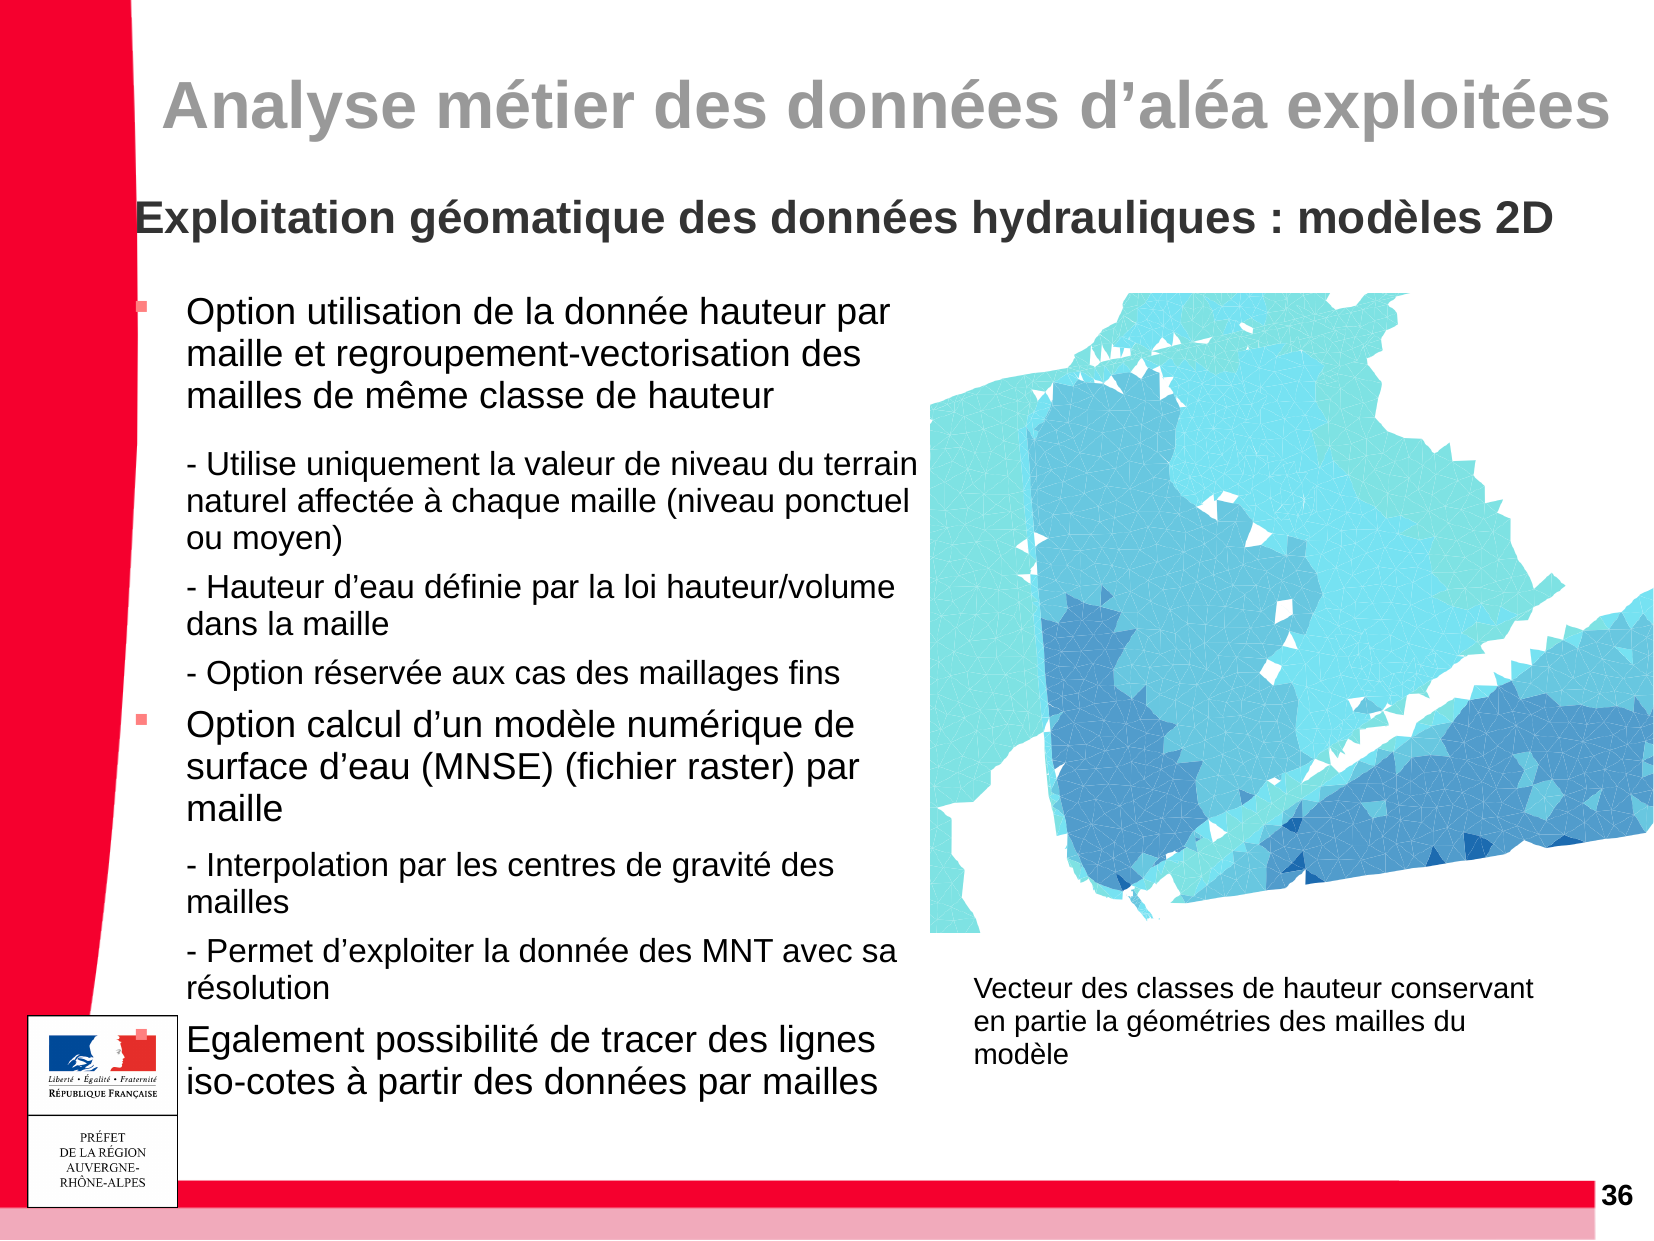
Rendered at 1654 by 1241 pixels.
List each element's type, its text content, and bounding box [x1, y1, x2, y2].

text_box Vecteur des classes de hauteur conservant en partie la géométries des mailles du modèle [958, 964, 1583, 1079]
title Exploitation géomatique des données hydrauliques : modèles 2D [134, 152, 1623, 283]
title Analyse métier des données d’aléa exploitées [143, 40, 1632, 170]
picture [0, 0, 1654, 1240]
list Option utilisation de la donnée hauteur par maille et regroupement-vectorisation des mailles de même classe de hauteur - Utilise uniquement la valeur de niveau du terrain naturel affectée à chaque maille (niveau ponctuel ou moyen) - Hauteur d’eau définie par la loi hauteur/volume dans la maille - Option réservée aux cas des maillages fins Option calcul d’un modèle numérique de surface d’eau (MNSE) (fichier raster) par maille - Interpolation par les centres de gravité des mailles - Permet d’exploiter la donnée des MNT avec sa résolution Egalement possibilité de tracer des lignes iso-cotes à partir des données par mailles [115, 290, 930, 1234]
